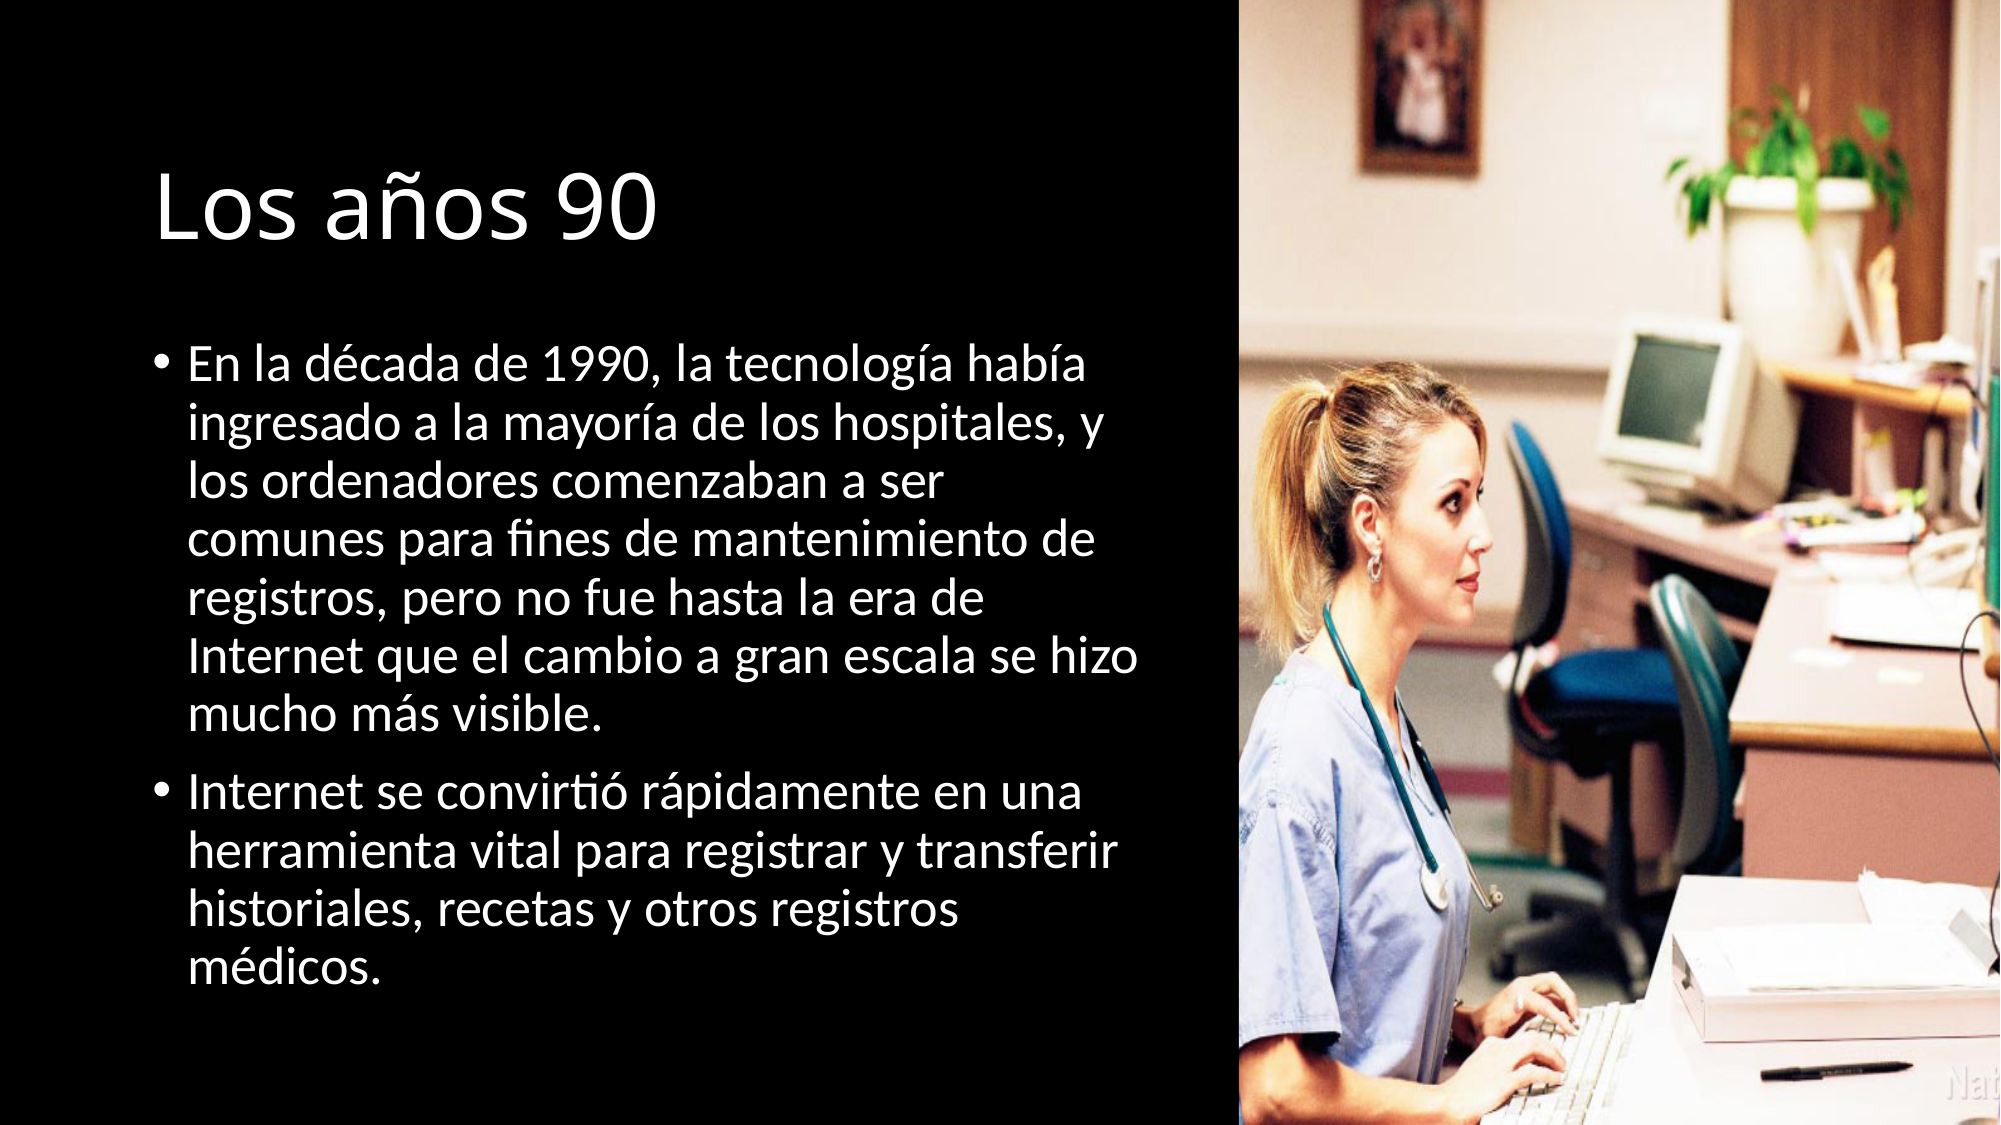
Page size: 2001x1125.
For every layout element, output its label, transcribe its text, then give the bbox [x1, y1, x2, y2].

title Los años 90 [137, 59, 1164, 327]
list En la década de 1990, la tecnología había ingresado a la mayoría de los hospitales, y los ordenadores comenzaban a ser comunes para fines de mantenimiento de registros, pero no fue hasta la era de Internet que el cambio a gran escala se hizo mucho más visible. Internet se convirtió rápidamente en una herramienta vital para registrar y transferir historiales, recetas y otros registros médicos. [137, 327, 1164, 1014]
picture [1238, 0, 2000, 1125]
